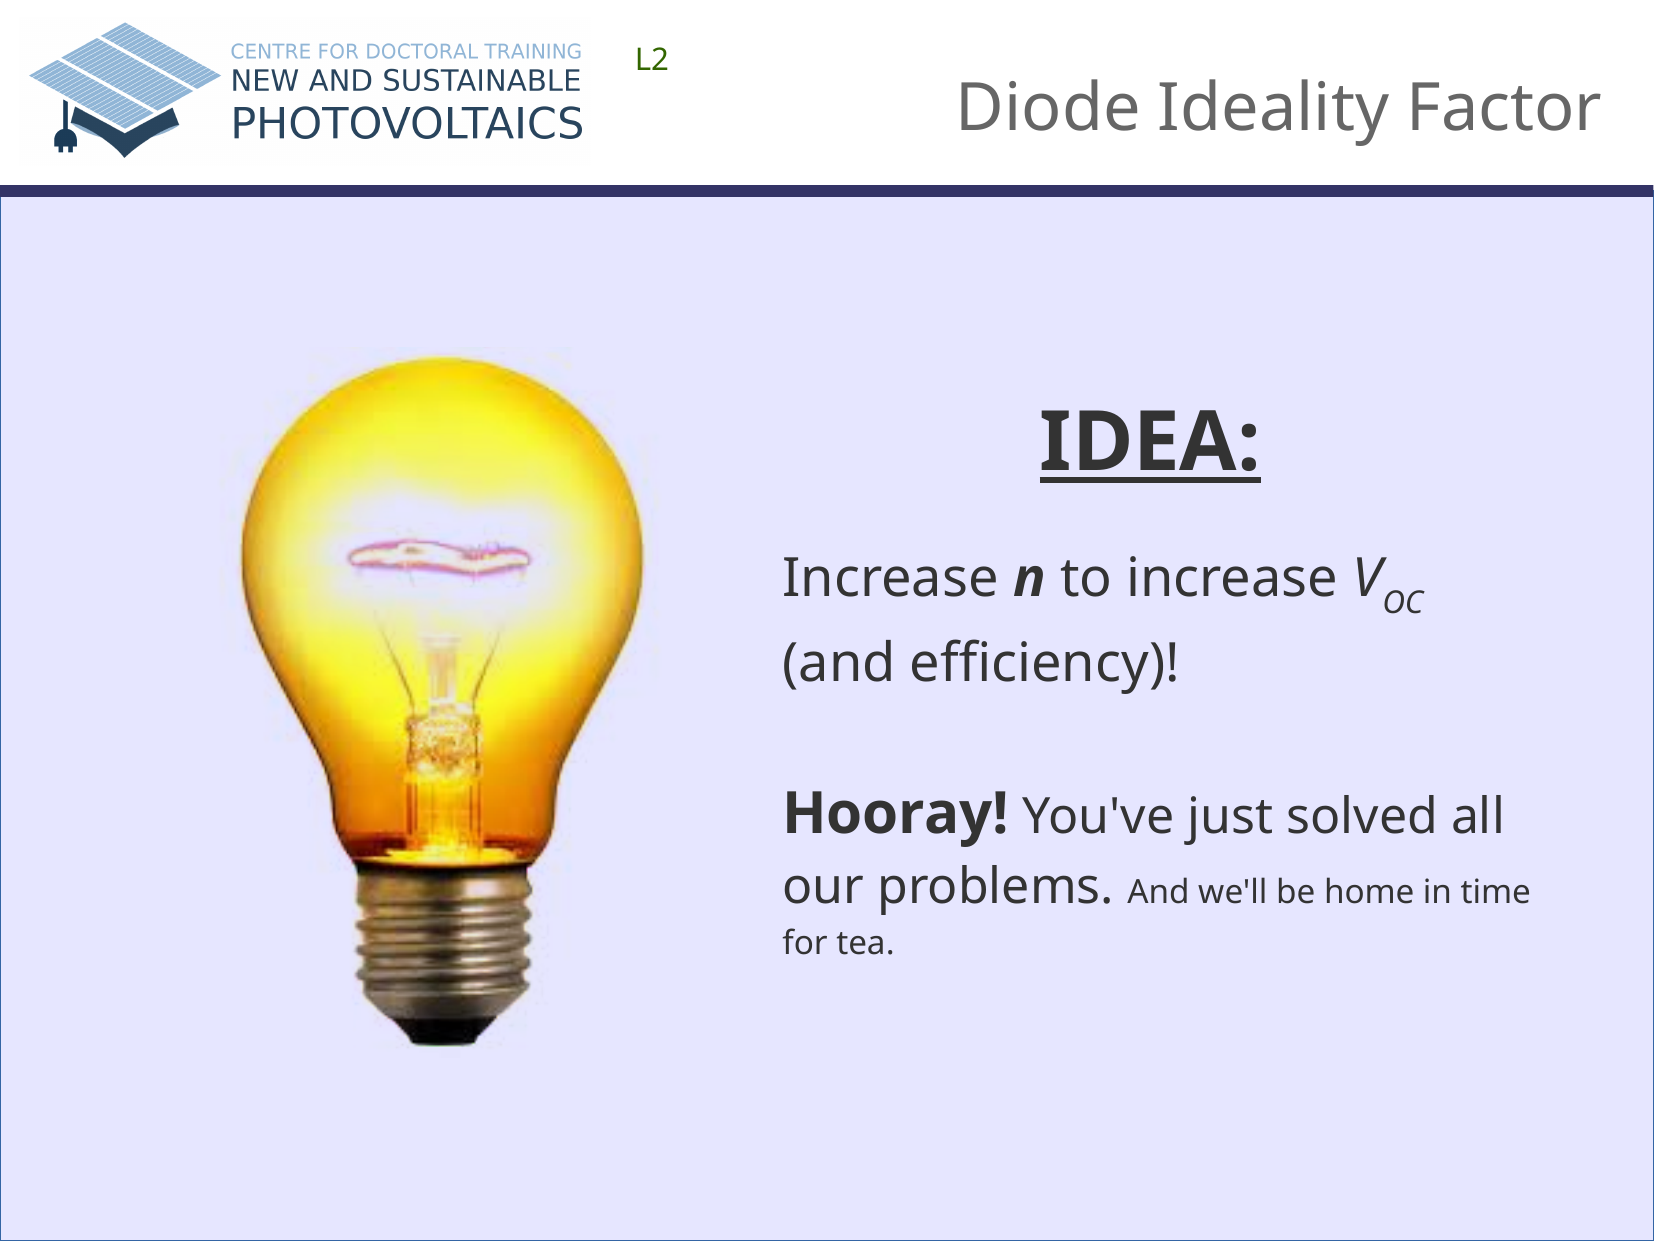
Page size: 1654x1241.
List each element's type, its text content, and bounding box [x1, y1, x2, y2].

picture [177, 347, 709, 1058]
text_box [0, 197, 1654, 1241]
text_box Diode Ideality Factor [708, 51, 1619, 142]
text_box IDEA: Increase n to increase VOC (and efficiency)! Hooray! You've just solved all our problems. And we'll be home in time for tea. [767, 374, 1548, 1023]
picture [19, 17, 591, 166]
text_box L2 [620, 29, 880, 80]
